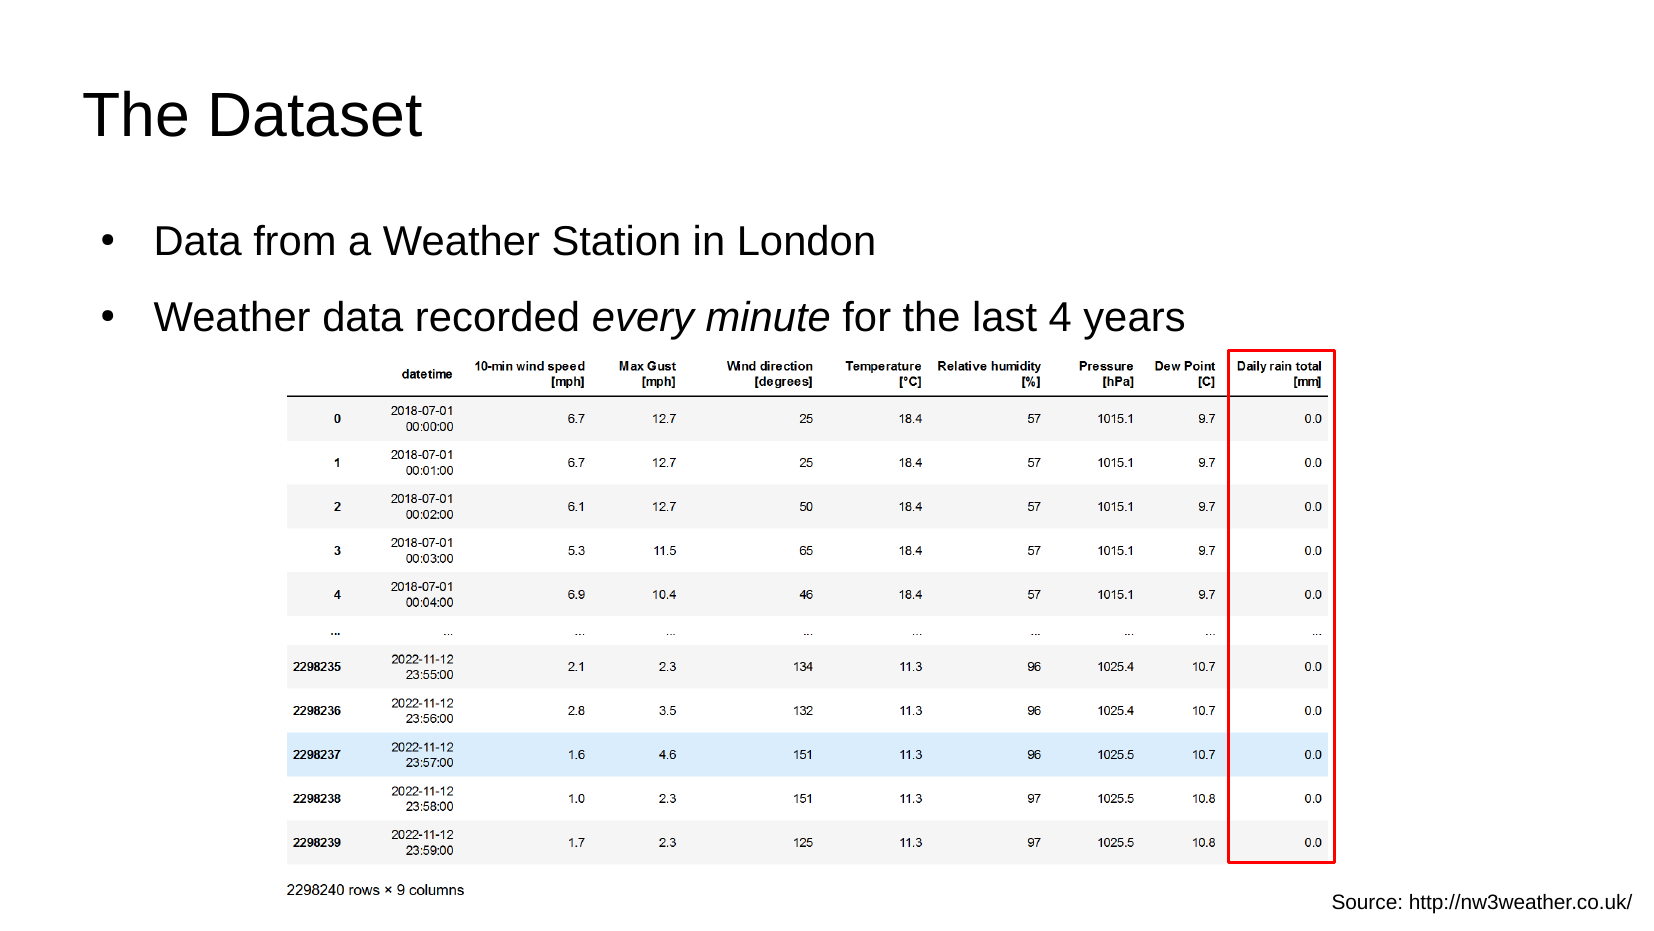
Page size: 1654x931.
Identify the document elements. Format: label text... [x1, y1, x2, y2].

title The Dataset [82, 37, 1571, 193]
picture [1230, 352, 1333, 861]
list Data from a Weather Station in London Weather data recorded every minute for the last 4 years [82, 217, 1571, 758]
picture [283, 350, 1347, 904]
text_box Source: http://nw3weather.co.uk/ [1316, 883, 1648, 922]
